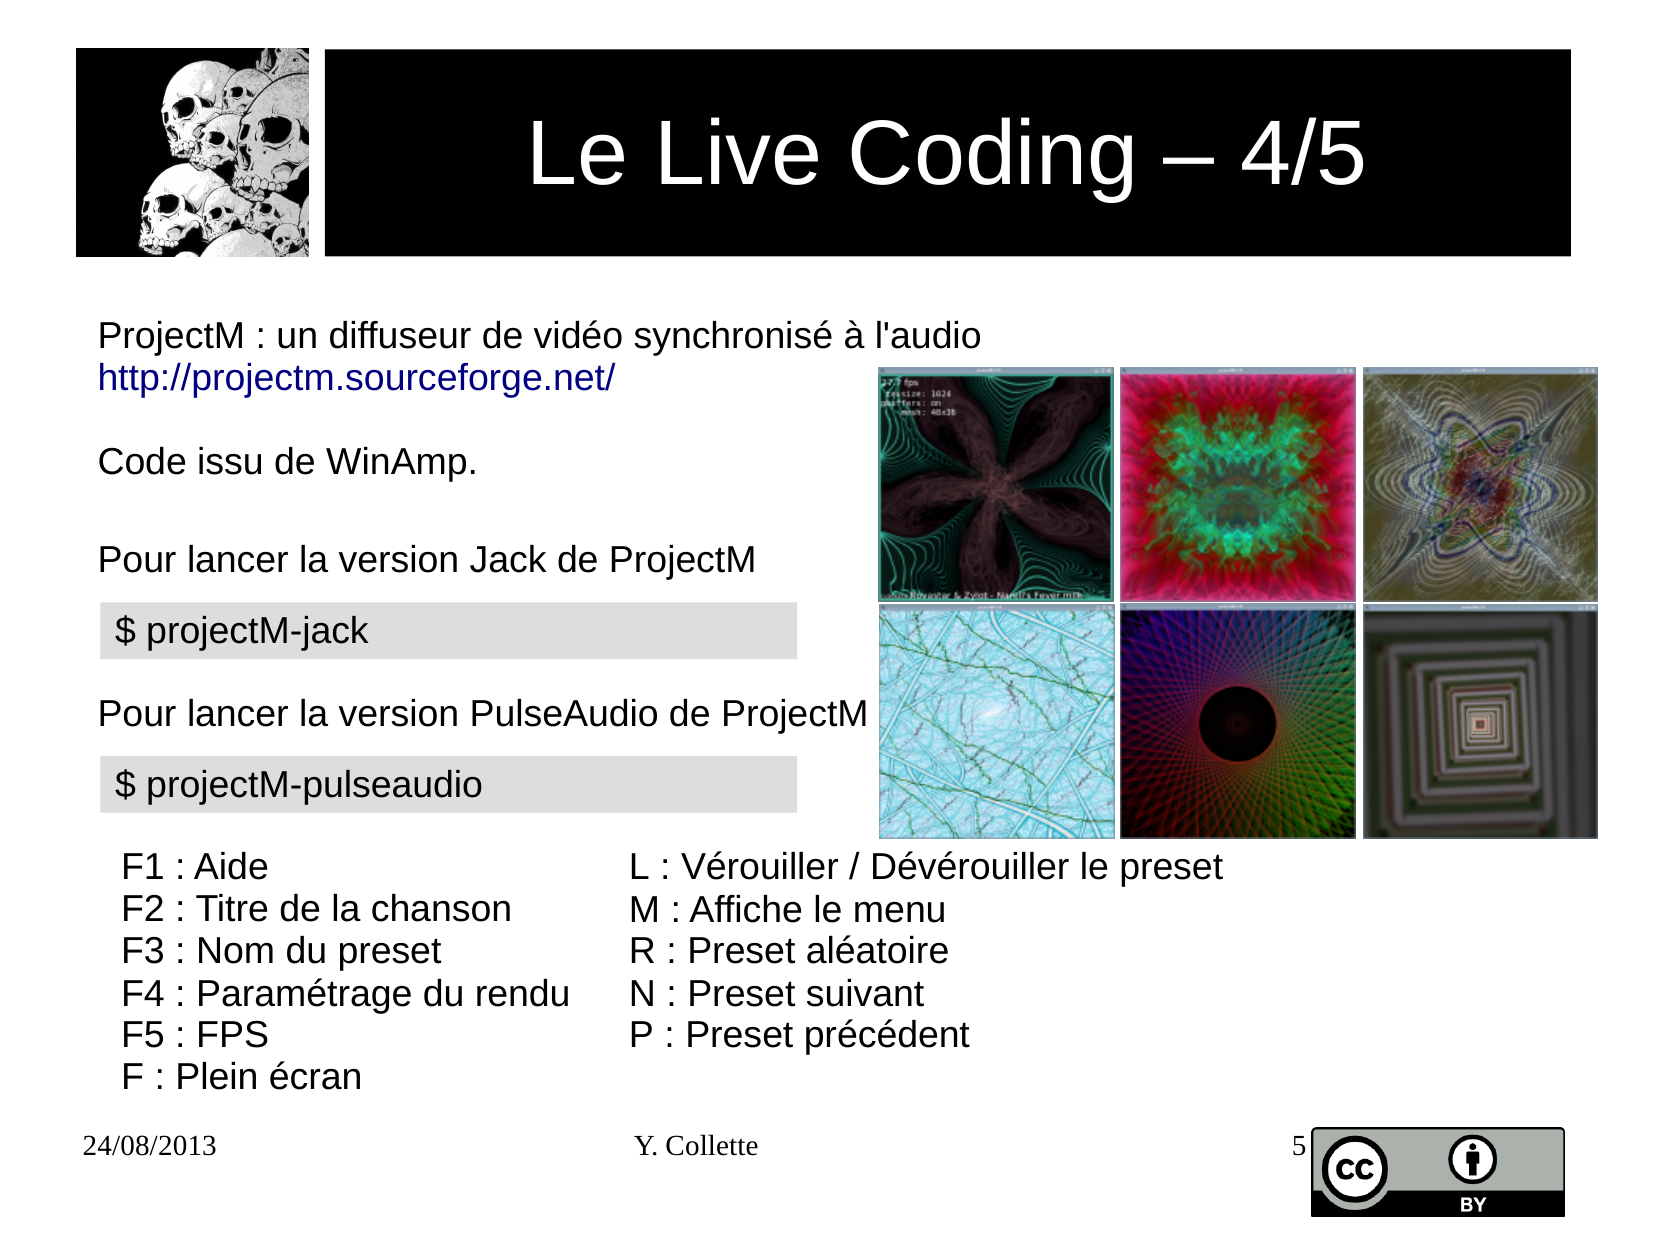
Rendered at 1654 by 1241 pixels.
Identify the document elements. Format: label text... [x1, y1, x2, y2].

picture [1363, 604, 1598, 839]
text_box Pour lancer la version PulseAudio de ProjectM [82, 685, 892, 742]
picture [879, 604, 1115, 838]
picture [1311, 1127, 1565, 1217]
text_box $ projectM-pulseaudio [100, 755, 798, 813]
text_box ProjectM : un diffuseur de vidéo synchronisé à l'audio http://projectm.sourceforge.net/ Code issu de WinAmp. [82, 307, 1004, 490]
picture [1120, 367, 1356, 839]
picture [878, 367, 1114, 603]
picture [1363, 367, 1598, 603]
title Le Live Coding – 4/5 [324, 49, 1571, 257]
picture [76, 48, 309, 257]
text_box F1 : Aide F2 : Titre de la chanson F3 : Nom du preset F4 : Paramétrage du rendu F5 : FPS F : Plein écran [106, 838, 839, 1106]
text_box Pour lancer la version Jack de ProjectM [82, 531, 780, 589]
text_box L : Vérouiller / Dévérouiller le preset M : Affiche le menu R : Preset aléatoire N : Preset suivant P : Preset précédent [614, 838, 1241, 1064]
text_box $ projectM-jack [100, 602, 798, 660]
